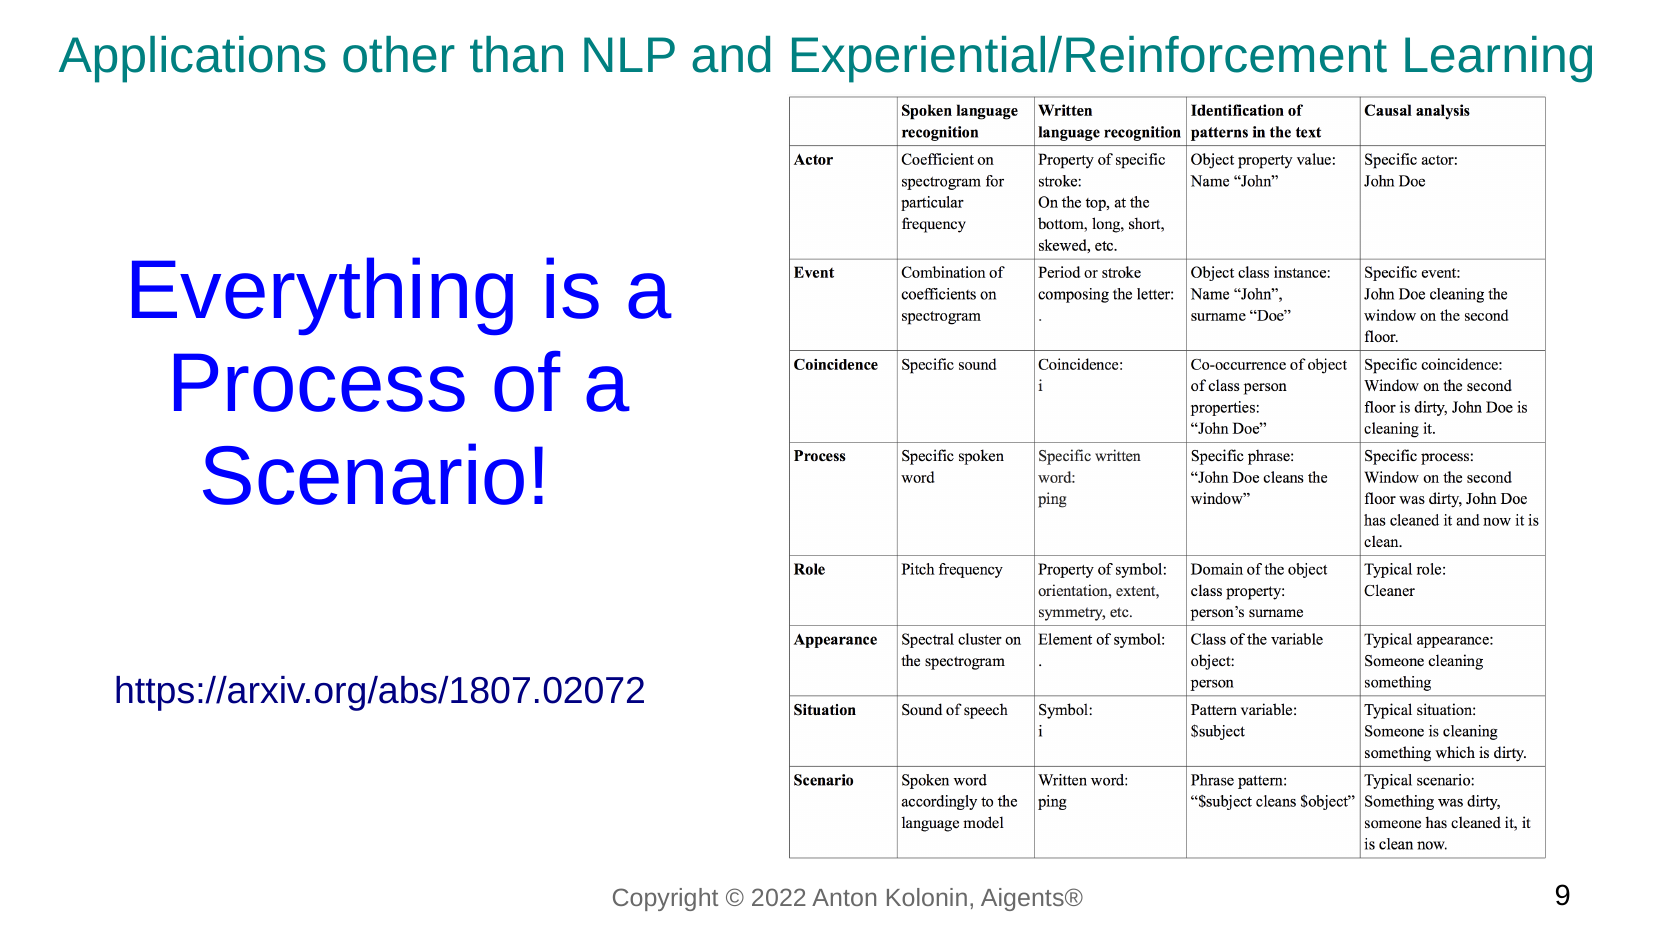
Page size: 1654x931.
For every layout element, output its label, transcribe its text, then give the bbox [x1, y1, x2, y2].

text_box https://arxiv.org/abs/1807.02072 [99, 661, 662, 719]
picture [787, 94, 1547, 860]
text_box Applications other than NLP and Experiential/Reinforcement Learning [0, 0, 1630, 109]
text_box Everything is a Process of a Scenario! [41, 201, 706, 562]
